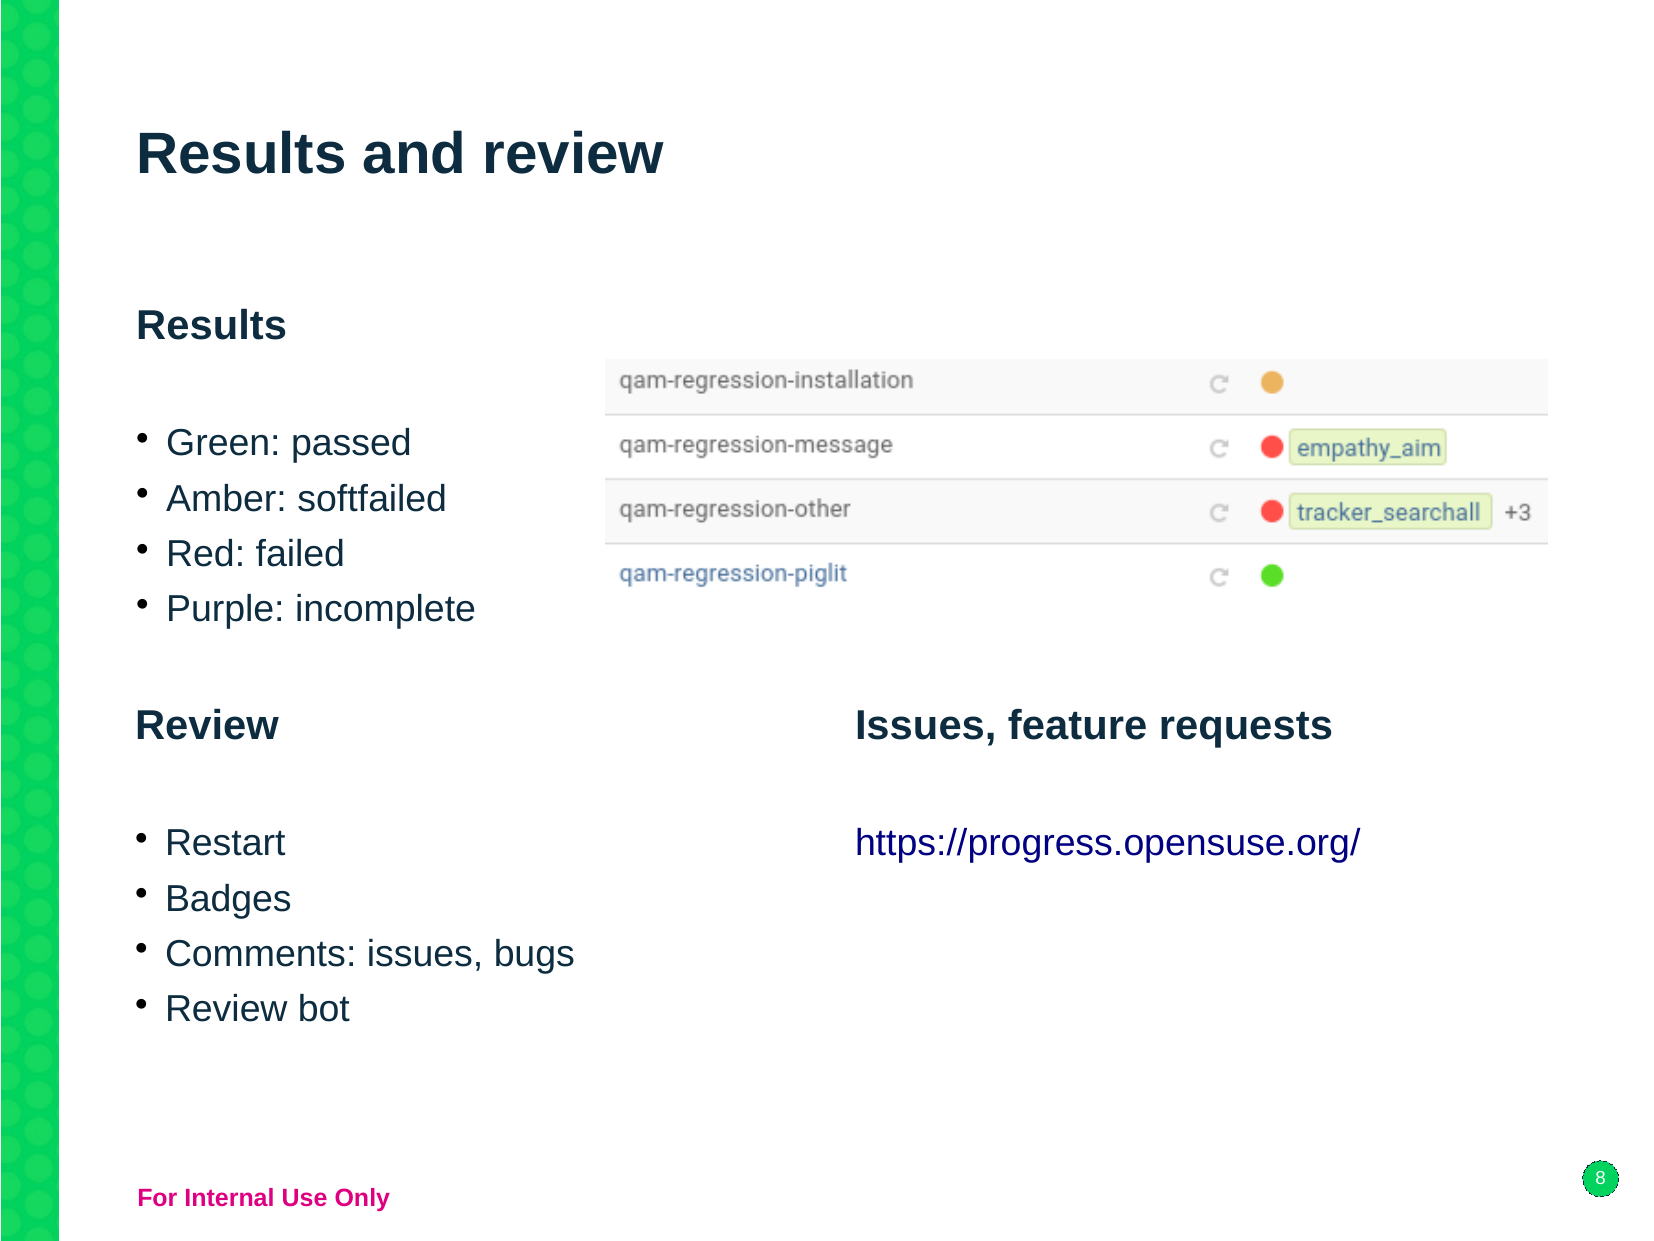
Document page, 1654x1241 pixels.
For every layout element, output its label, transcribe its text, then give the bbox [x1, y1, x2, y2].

title Results and review [121, 49, 1531, 257]
picture [605, 359, 1548, 601]
list Results Green: passed Amber: softfailed Red: failed Purple: incomplete [121, 290, 809, 677]
list Review Restart Badges Comments: issues, bugs Review bot [120, 690, 808, 1077]
text_box For Internal Use Only [122, 1175, 406, 1234]
list Issues, feature requests https://progress.opensuse.org/ [840, 690, 1528, 1077]
picture [1, 0, 59, 1241]
